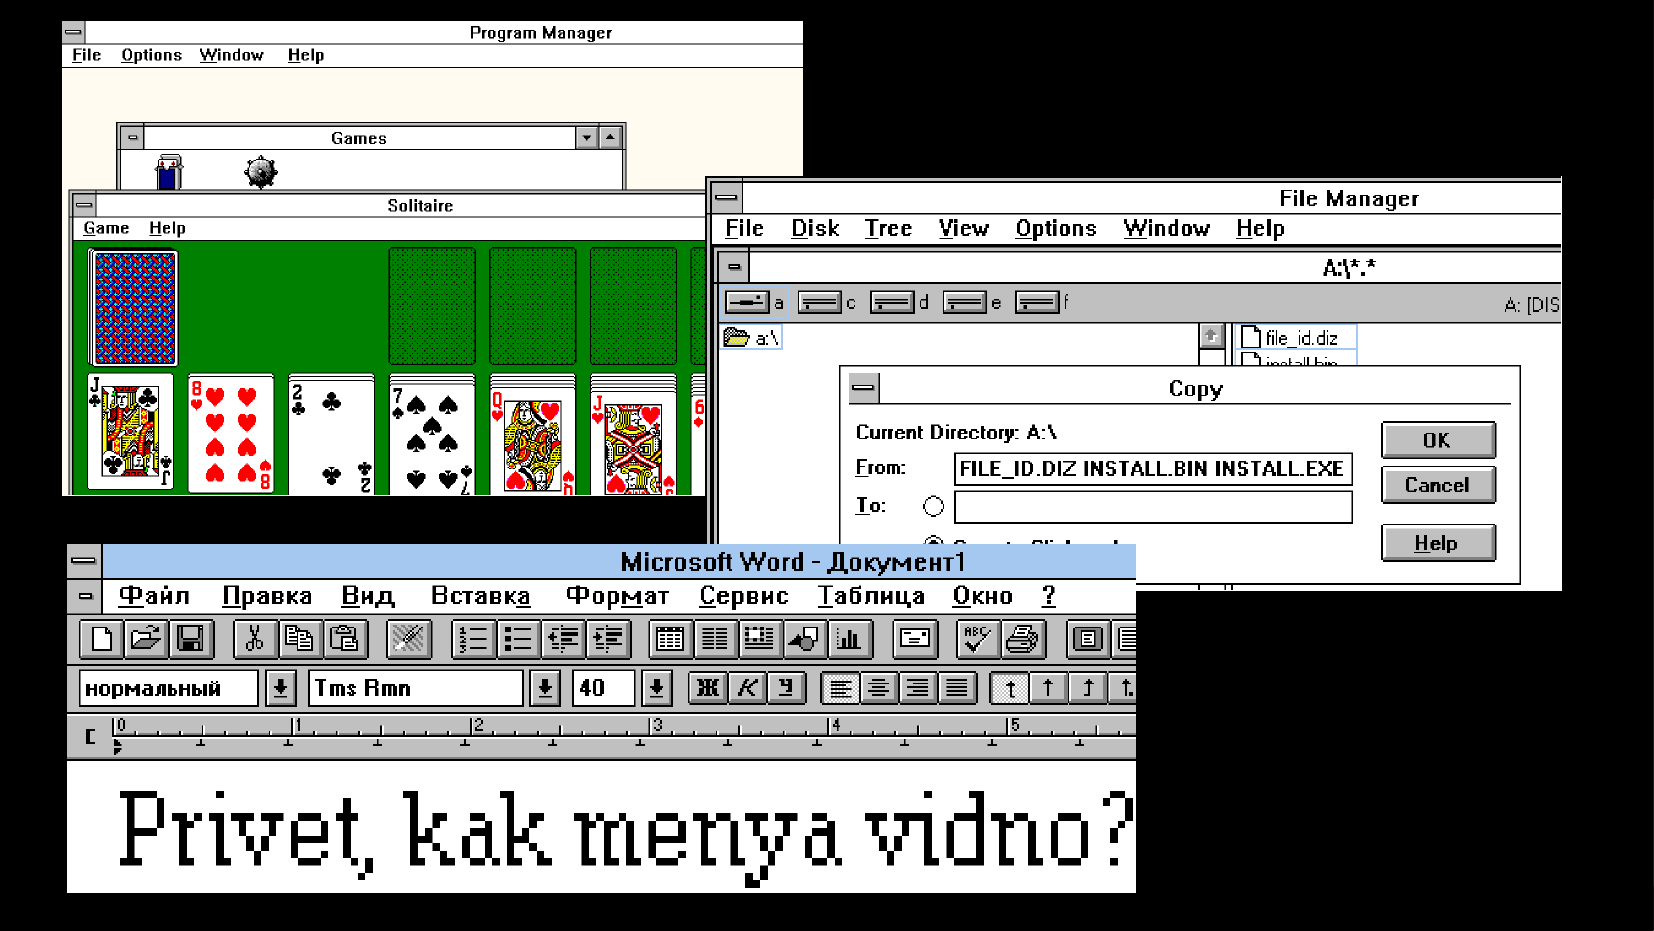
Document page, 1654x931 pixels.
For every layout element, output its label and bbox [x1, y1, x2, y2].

picture [62, 21, 1562, 893]
text_box [0, 0, 1654, 930]
